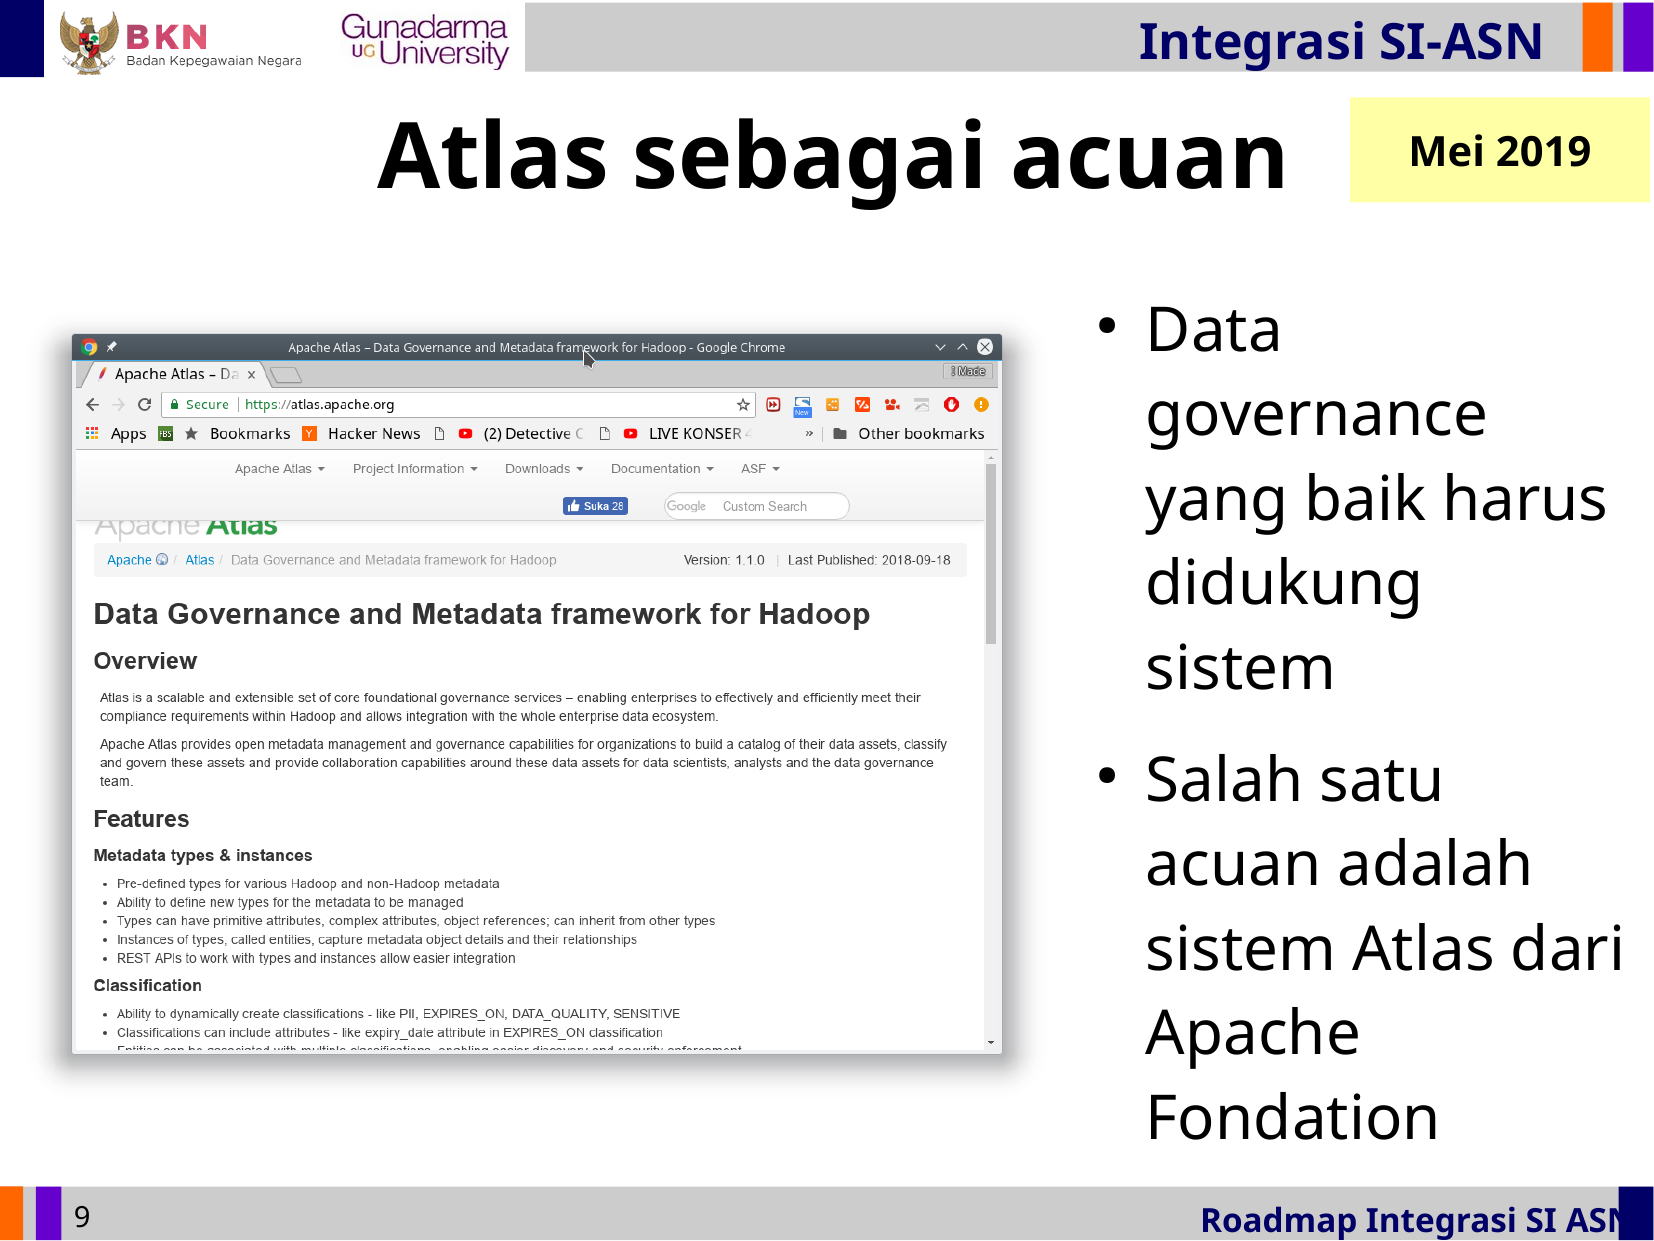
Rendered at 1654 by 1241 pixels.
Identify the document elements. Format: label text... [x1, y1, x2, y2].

picture [15, 299, 1058, 1111]
title Atlas sebagai acuan [77, 90, 1591, 217]
picture [60, 11, 301, 75]
picture [340, 0, 510, 70]
list Data governance yang baik harus didukung sistem Salah satu acuan adalah sistem Atlas dari Apache Fondation [1080, 285, 1630, 1176]
text_box Mei 2019 [1350, 97, 1651, 203]
